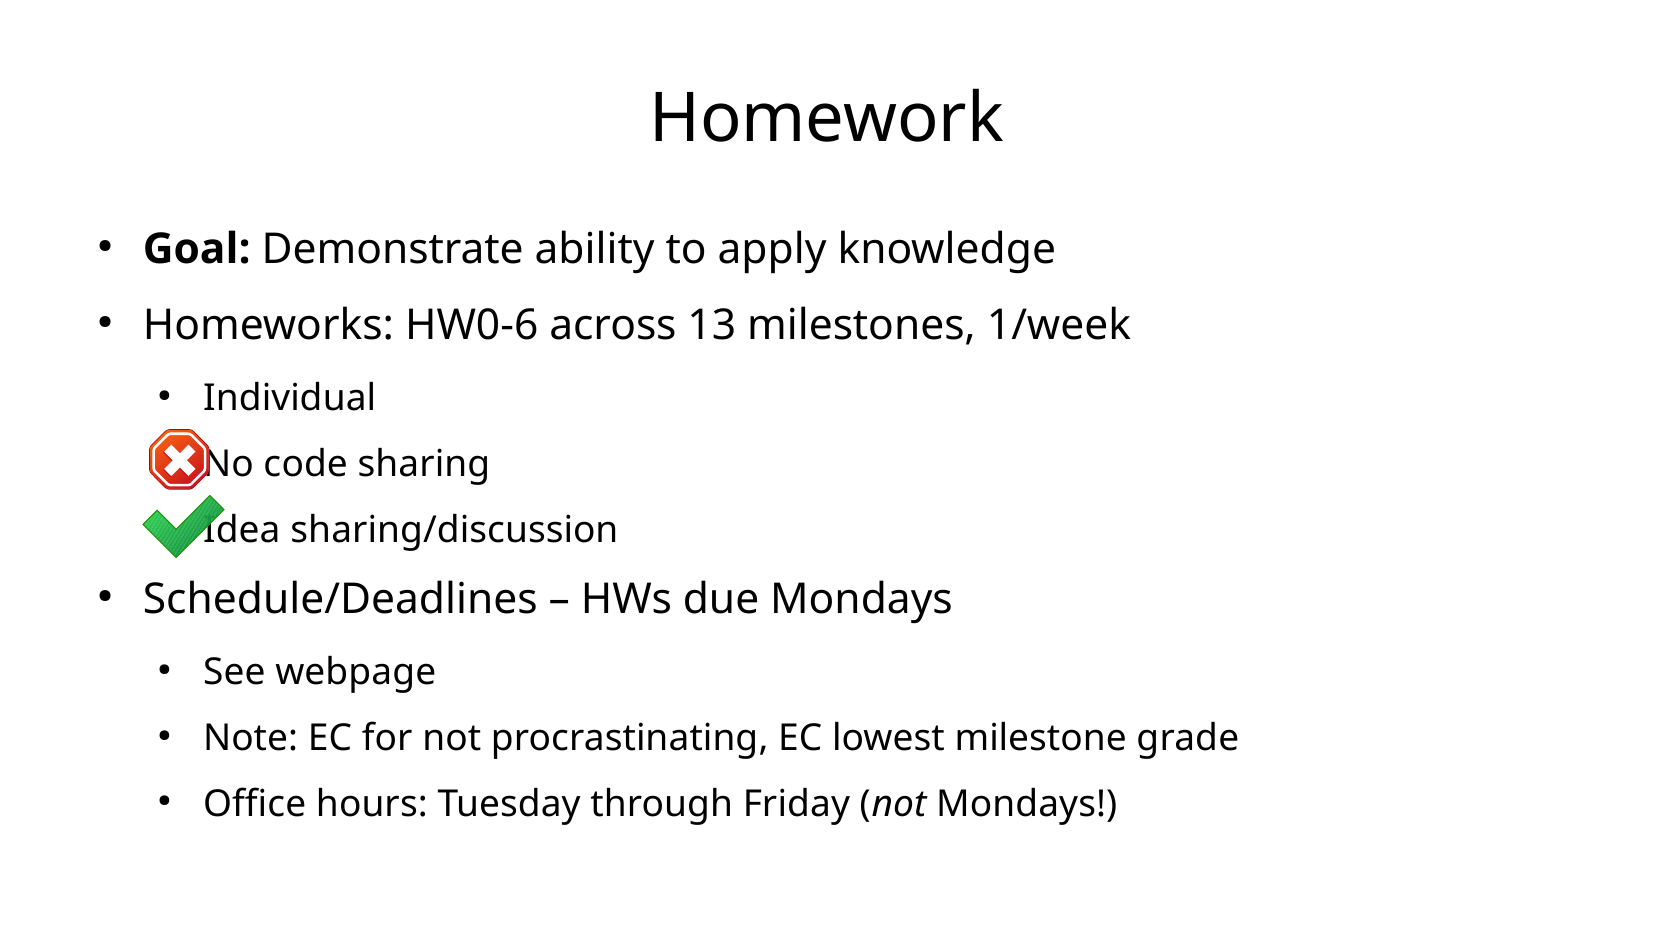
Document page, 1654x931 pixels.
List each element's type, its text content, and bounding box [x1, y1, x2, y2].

title Homework [82, 37, 1571, 193]
picture [126, 412, 239, 581]
list Goal: Demonstrate ability to apply knowledge Homeworks: HW0-6 across 13 milestones, 1/week Individual No code sharing Idea sharing/discussion Schedule/Deadlines – HWs due Mondays See webpage Note: EC for not procrastinating, EC lowest milestone grade Office hours: Tuesday through Friday (not Mondays!) [82, 217, 1571, 832]
